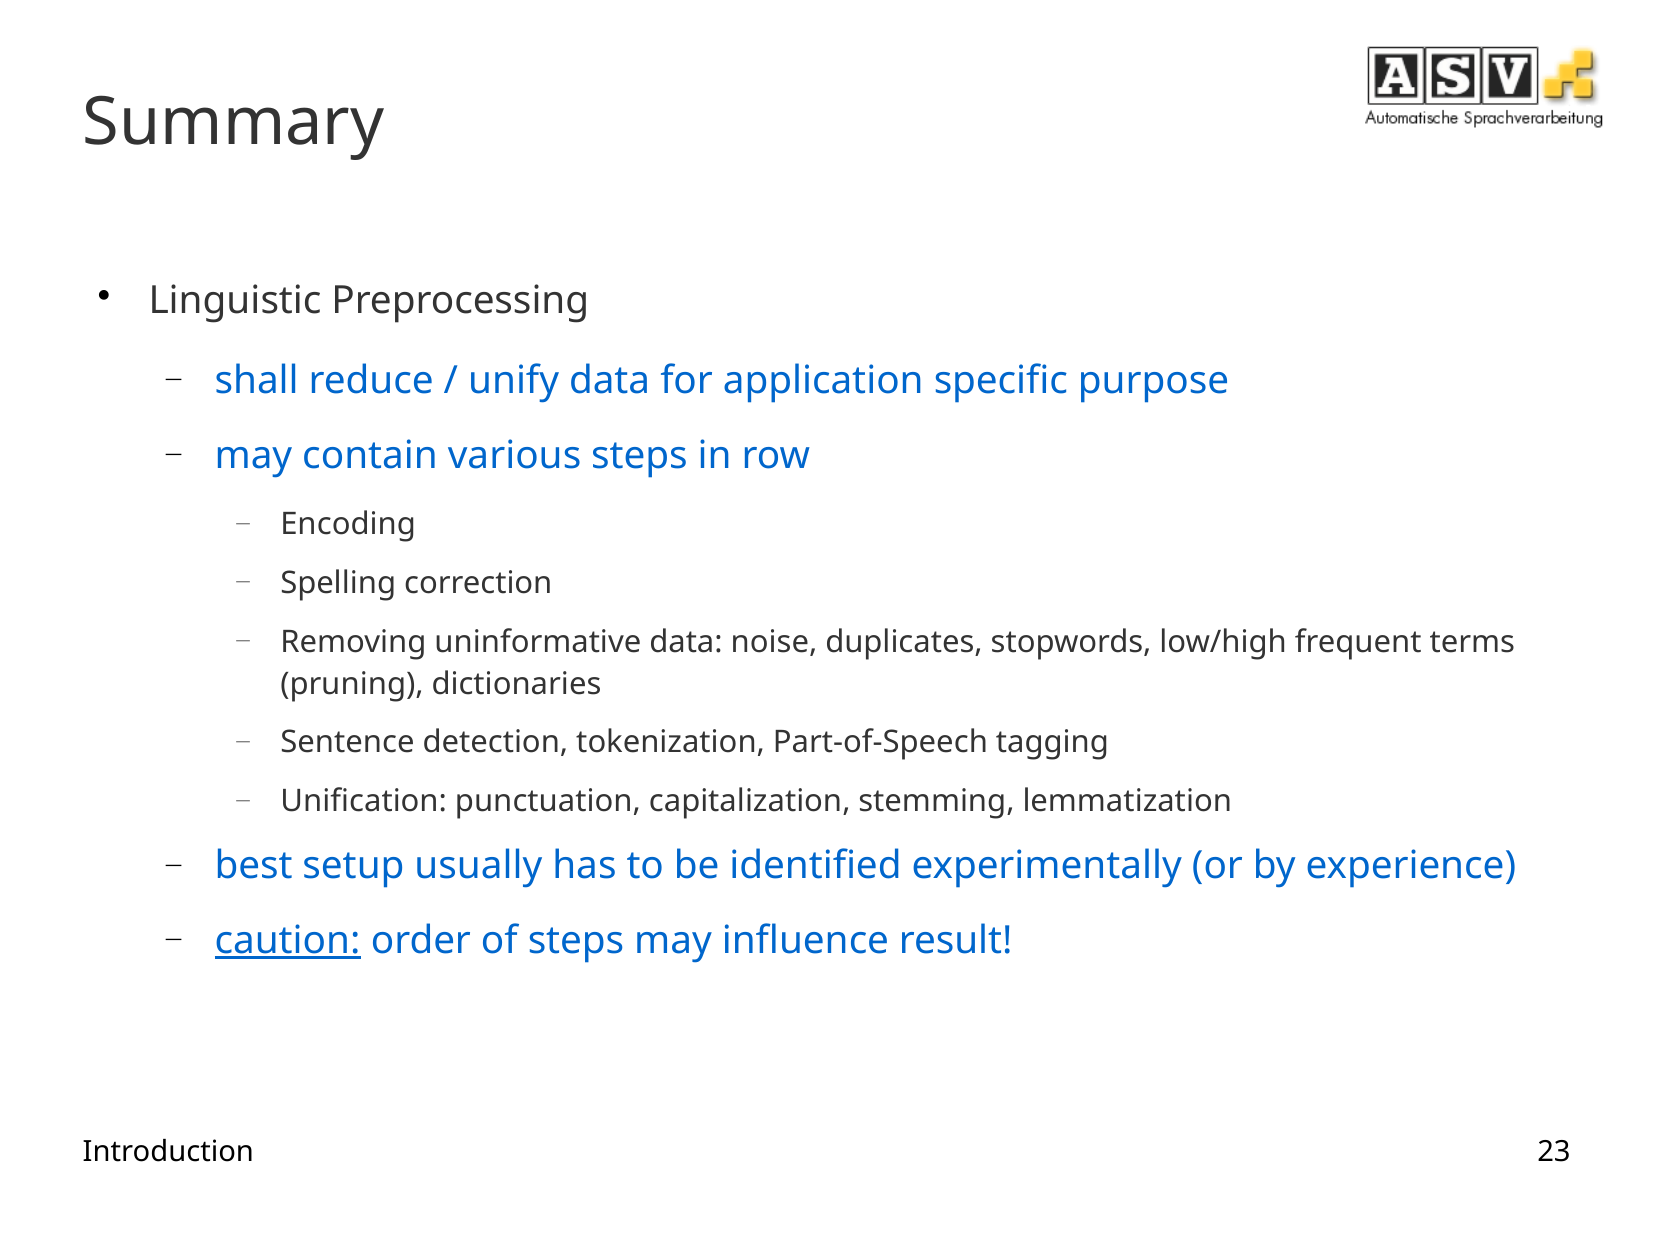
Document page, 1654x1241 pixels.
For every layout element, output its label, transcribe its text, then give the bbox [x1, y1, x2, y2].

picture [1364, 43, 1605, 129]
title Summary [82, 49, 1347, 189]
list Linguistic Preprocessing shall reduce / unify data for application specific purpose may contain various steps in row Encoding Spelling correction Removing uninformative data: noise, duplicates, stopwords, low/high frequent terms (pruning), dictionaries Sentence detection, tokenization, Part-of-Speech tagging Unification: punctuation, capitalization, stemming, lemmatization best setup usually has to be identified experimentally (or by experience) caution: order of steps may influence result! [82, 271, 1538, 991]
